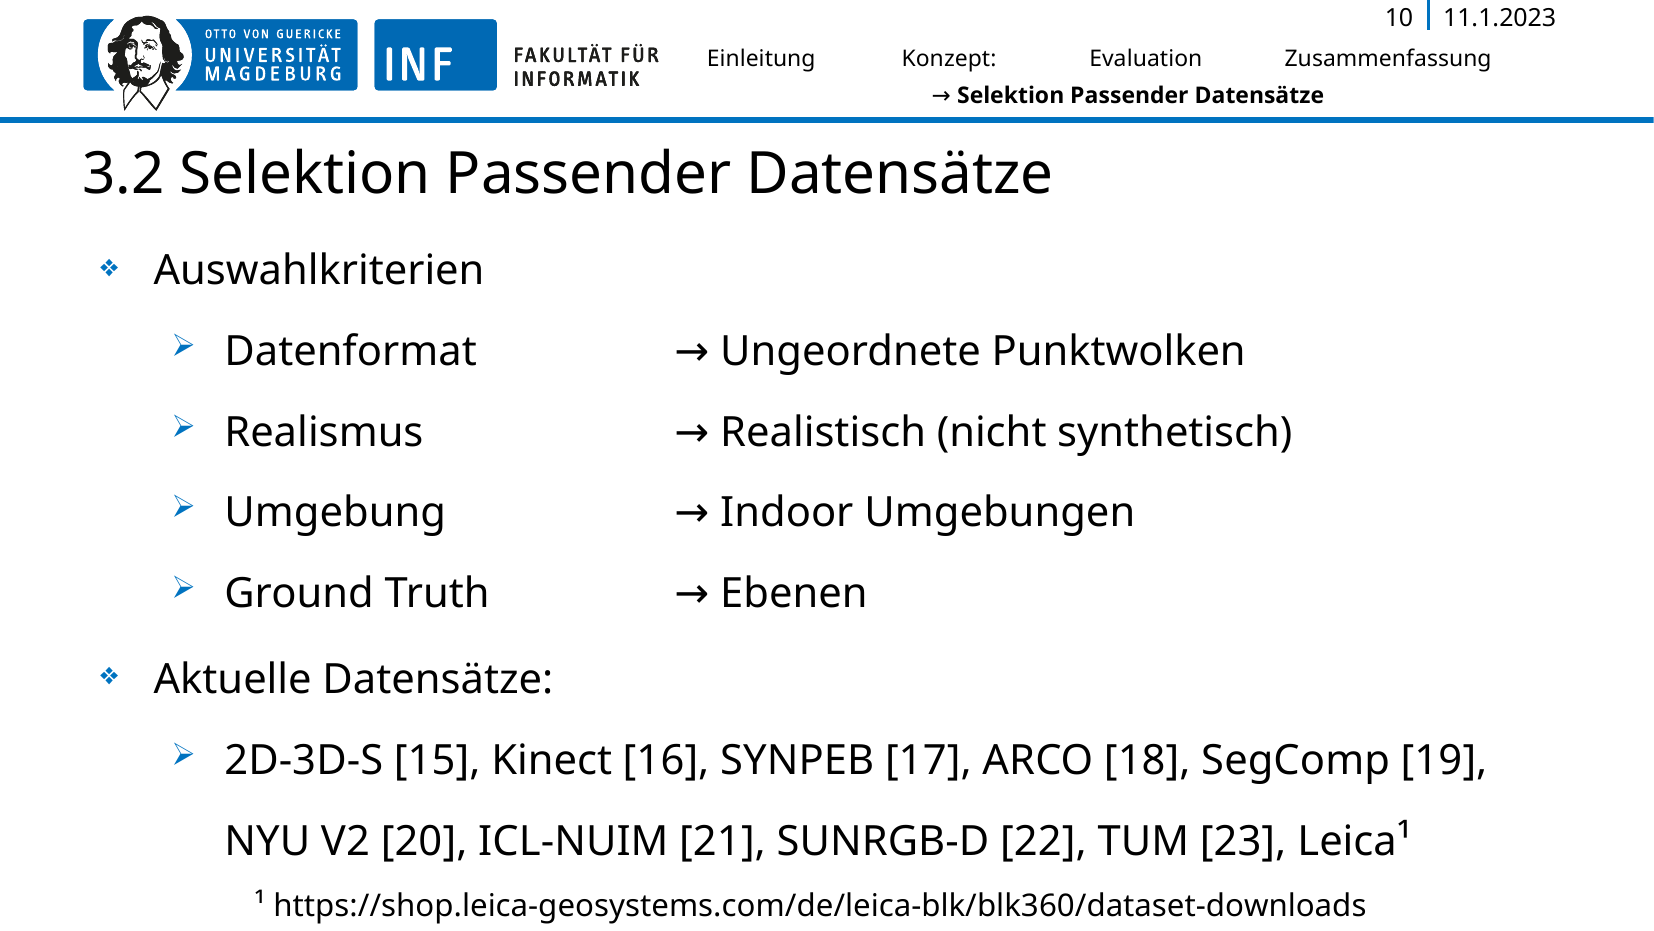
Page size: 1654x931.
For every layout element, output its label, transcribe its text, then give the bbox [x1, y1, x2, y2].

text_box ¹ https://shop.leica-geosystems.com/de/leica-blk/blk360/dataset-downloads [254, 867, 1400, 931]
list Auswahlkriterien Datenformat → Ungeordnete Punktwolken Realismus → Realistisch (nicht synthetisch) Umgebung → Indoor Umgebungen Ground Truth → Ebenen Aktuelle Datensätze: 2D-3D-S [15], Kinect [16], SYNPEB [17], ARCO [18], SegComp [19], NYU V2 [20], ICL-NUIM [21], SUNRGB-D [22], TUM [23], Leica¹ [82, 240, 1571, 916]
title 3.2 Selektion Passender Datensätze [82, 131, 1571, 211]
